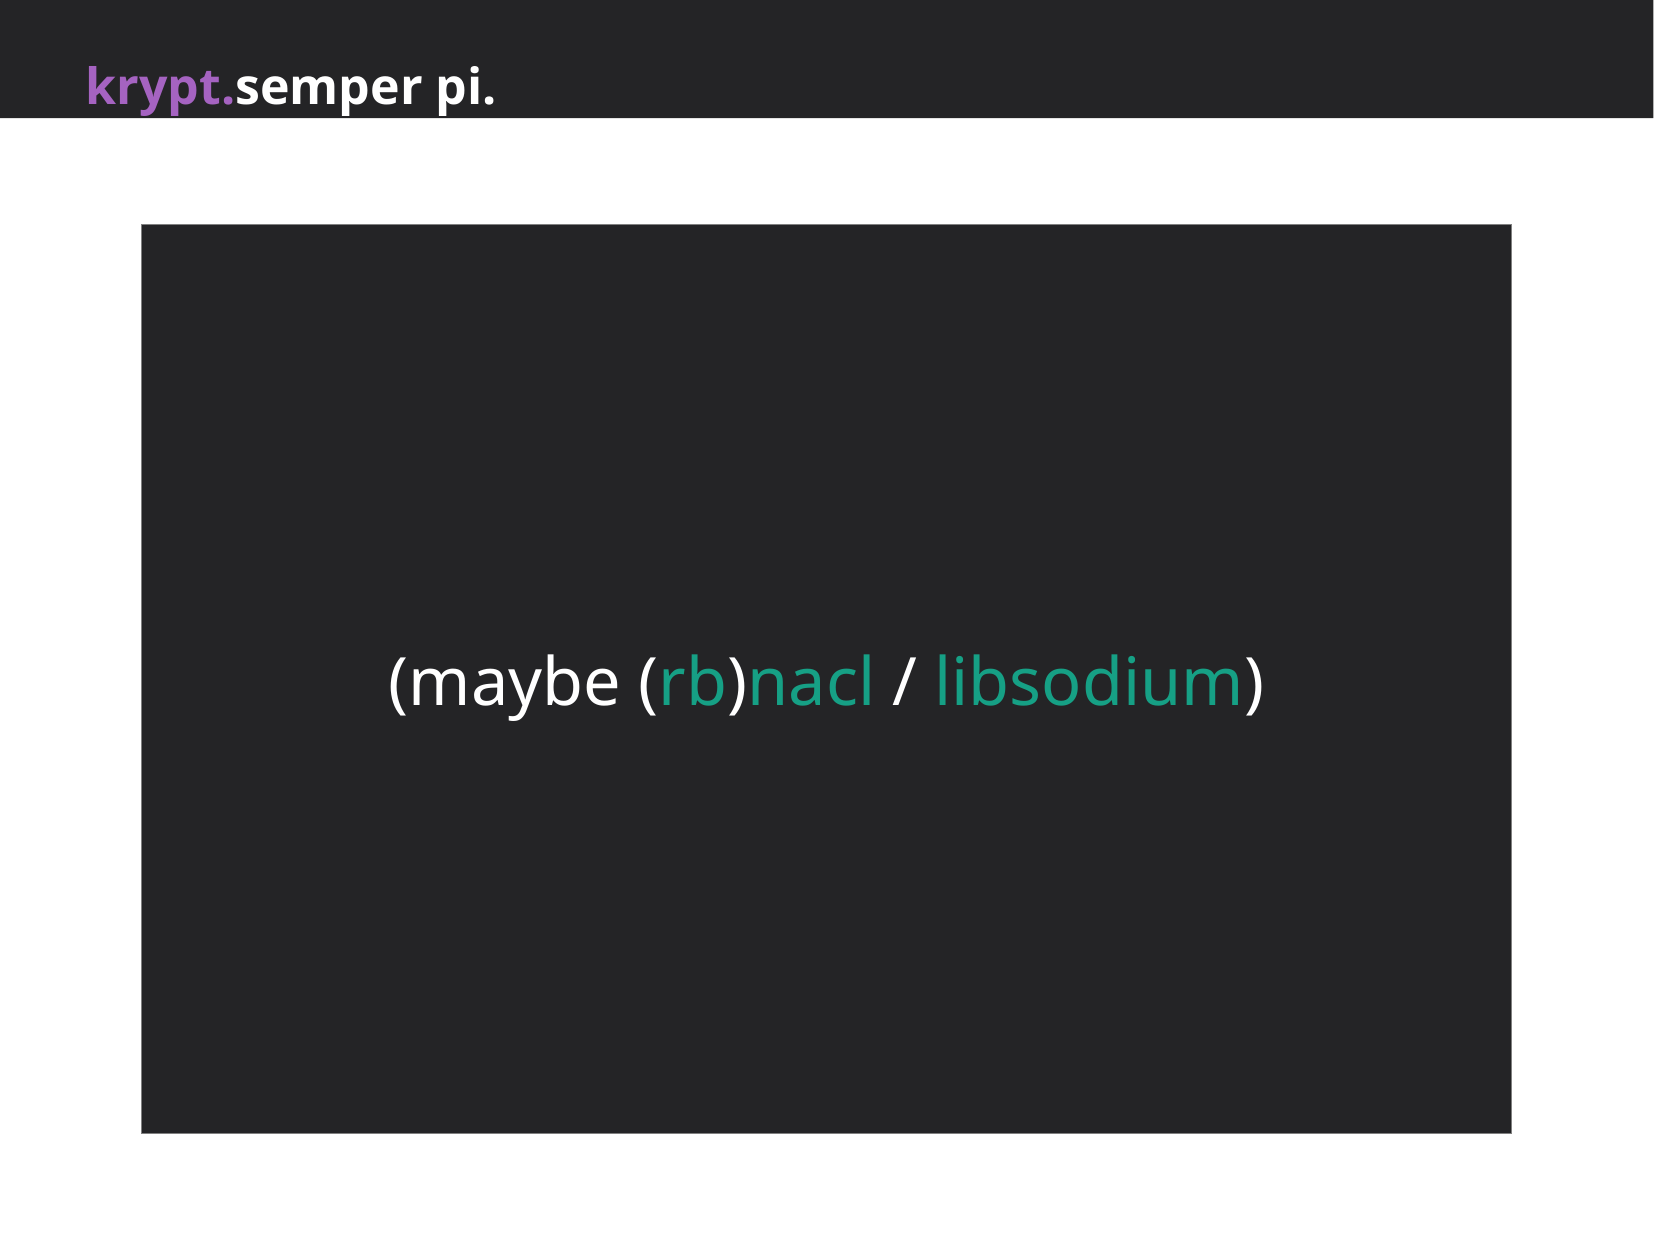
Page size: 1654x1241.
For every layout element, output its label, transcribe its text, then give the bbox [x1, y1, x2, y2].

text_box [0, 0, 1654, 119]
text_box [165, 531, 1441, 1087]
text_box krypt.semper pi. [70, 43, 544, 119]
text_box (maybe (rb)nacl / libsodium) [141, 224, 1512, 1134]
